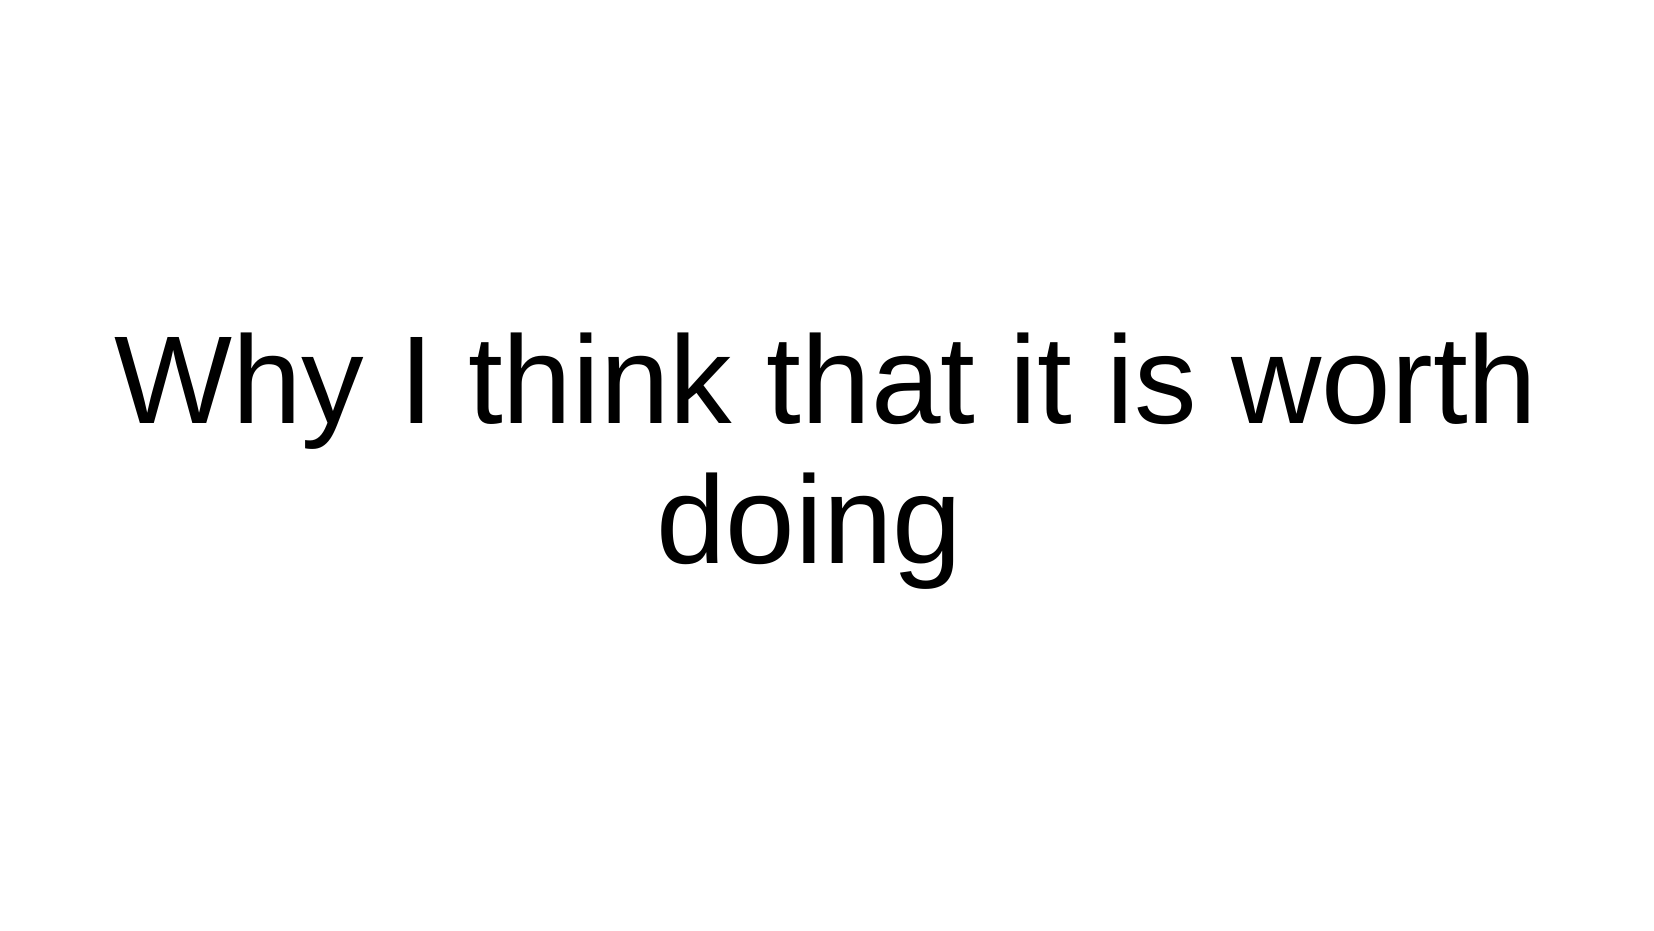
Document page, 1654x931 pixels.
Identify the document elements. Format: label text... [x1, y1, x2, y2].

title Why I think that it is worth doing [82, 37, 1571, 863]
